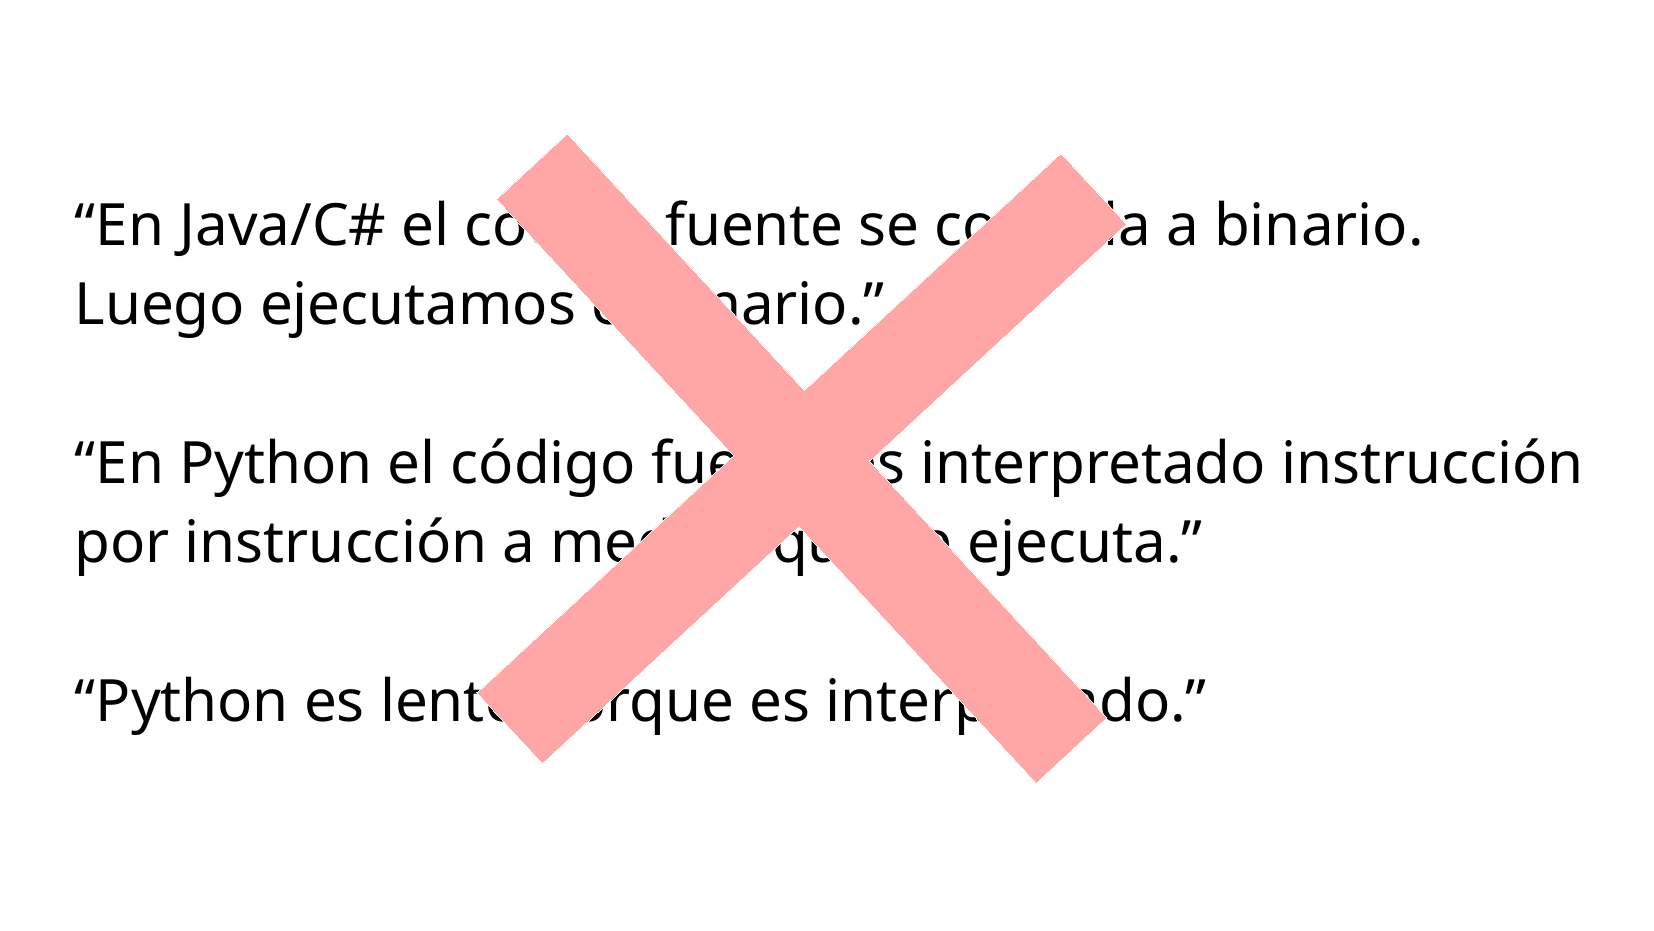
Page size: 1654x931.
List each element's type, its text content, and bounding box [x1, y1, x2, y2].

text_box “En Java/C# el código fuente se compila a binario. Luego ejecutamos el binario.” “En Python el código fuente es interpretado instrucción por instrucción a medida que se ejecuta.” “Python es lento porque es interpretado.” [60, 51, 1606, 871]
text_box [476, 133, 1127, 784]
